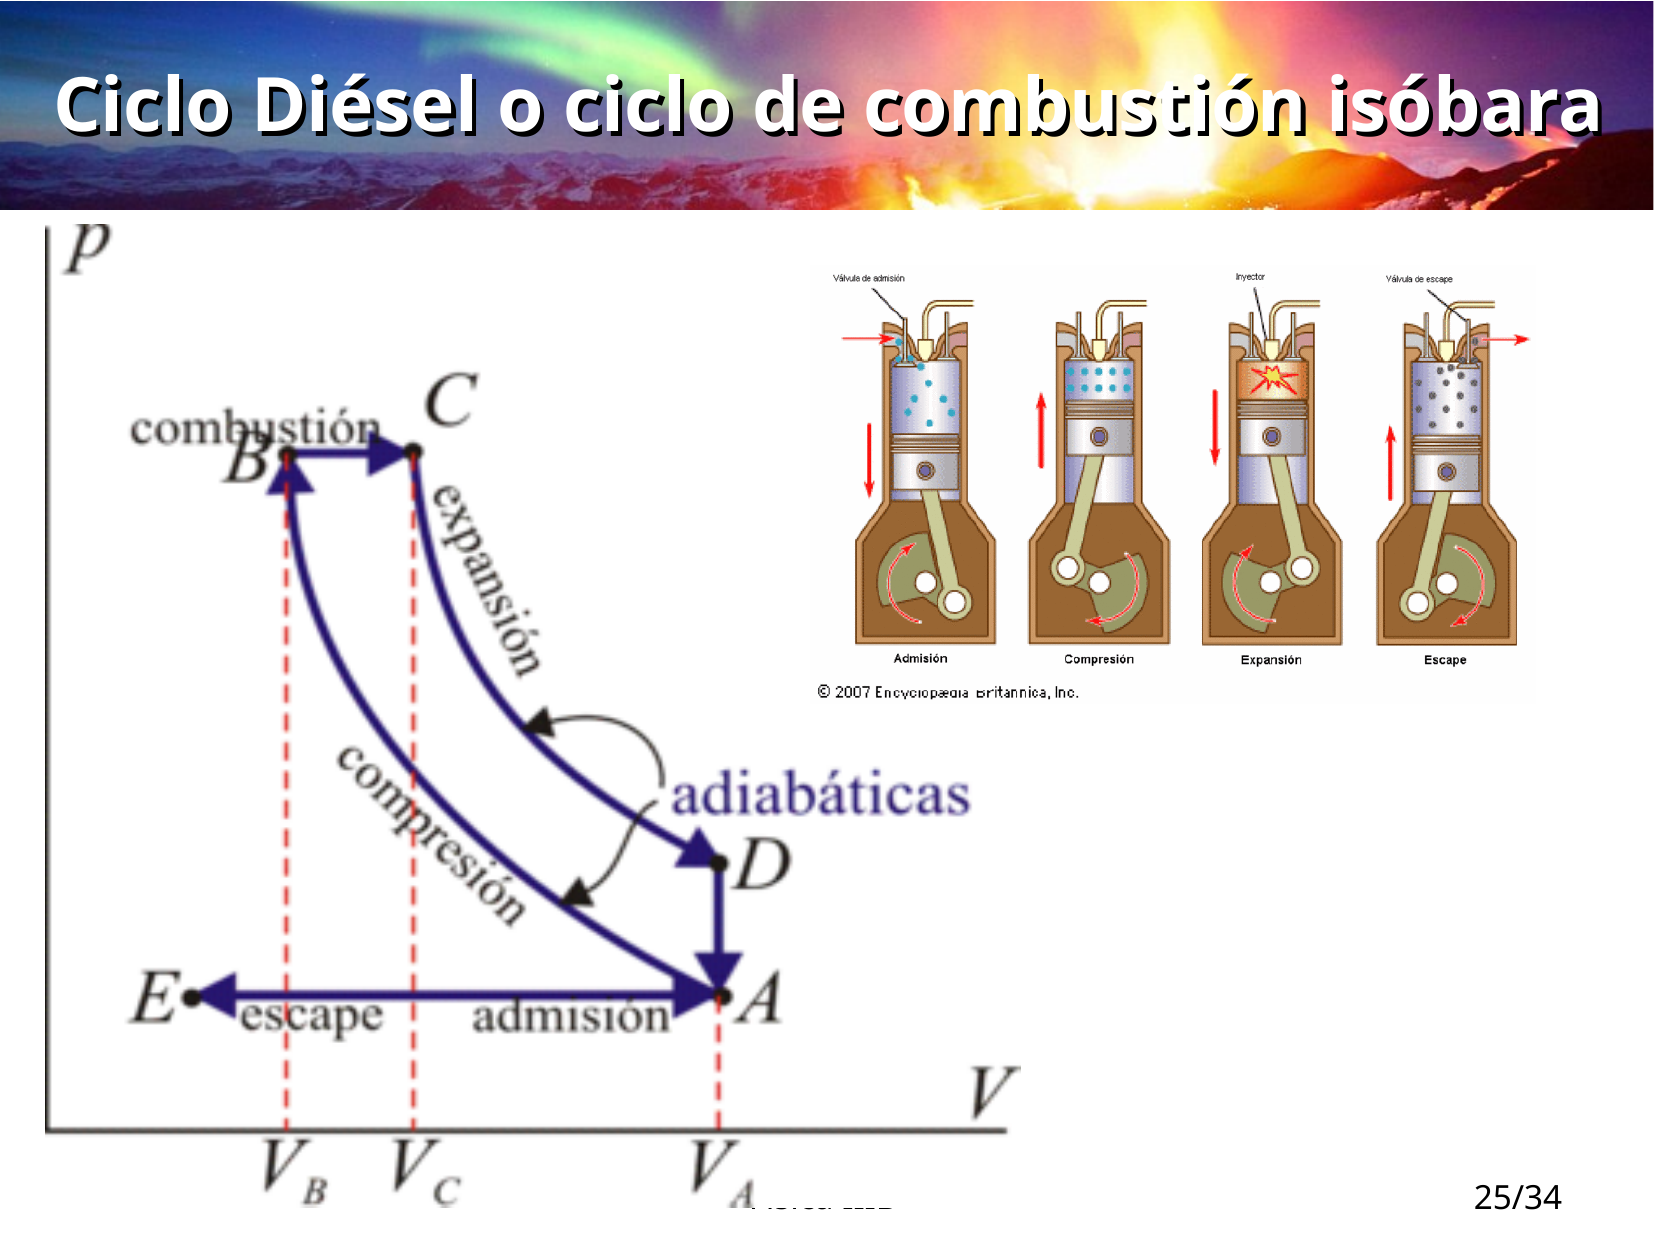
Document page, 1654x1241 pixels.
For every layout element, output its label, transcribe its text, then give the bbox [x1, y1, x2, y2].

title Ciclo Diésel o ciclo de combustión isóbara [45, 15, 1606, 191]
picture [0, 1, 1654, 210]
picture [45, 224, 1536, 1208]
